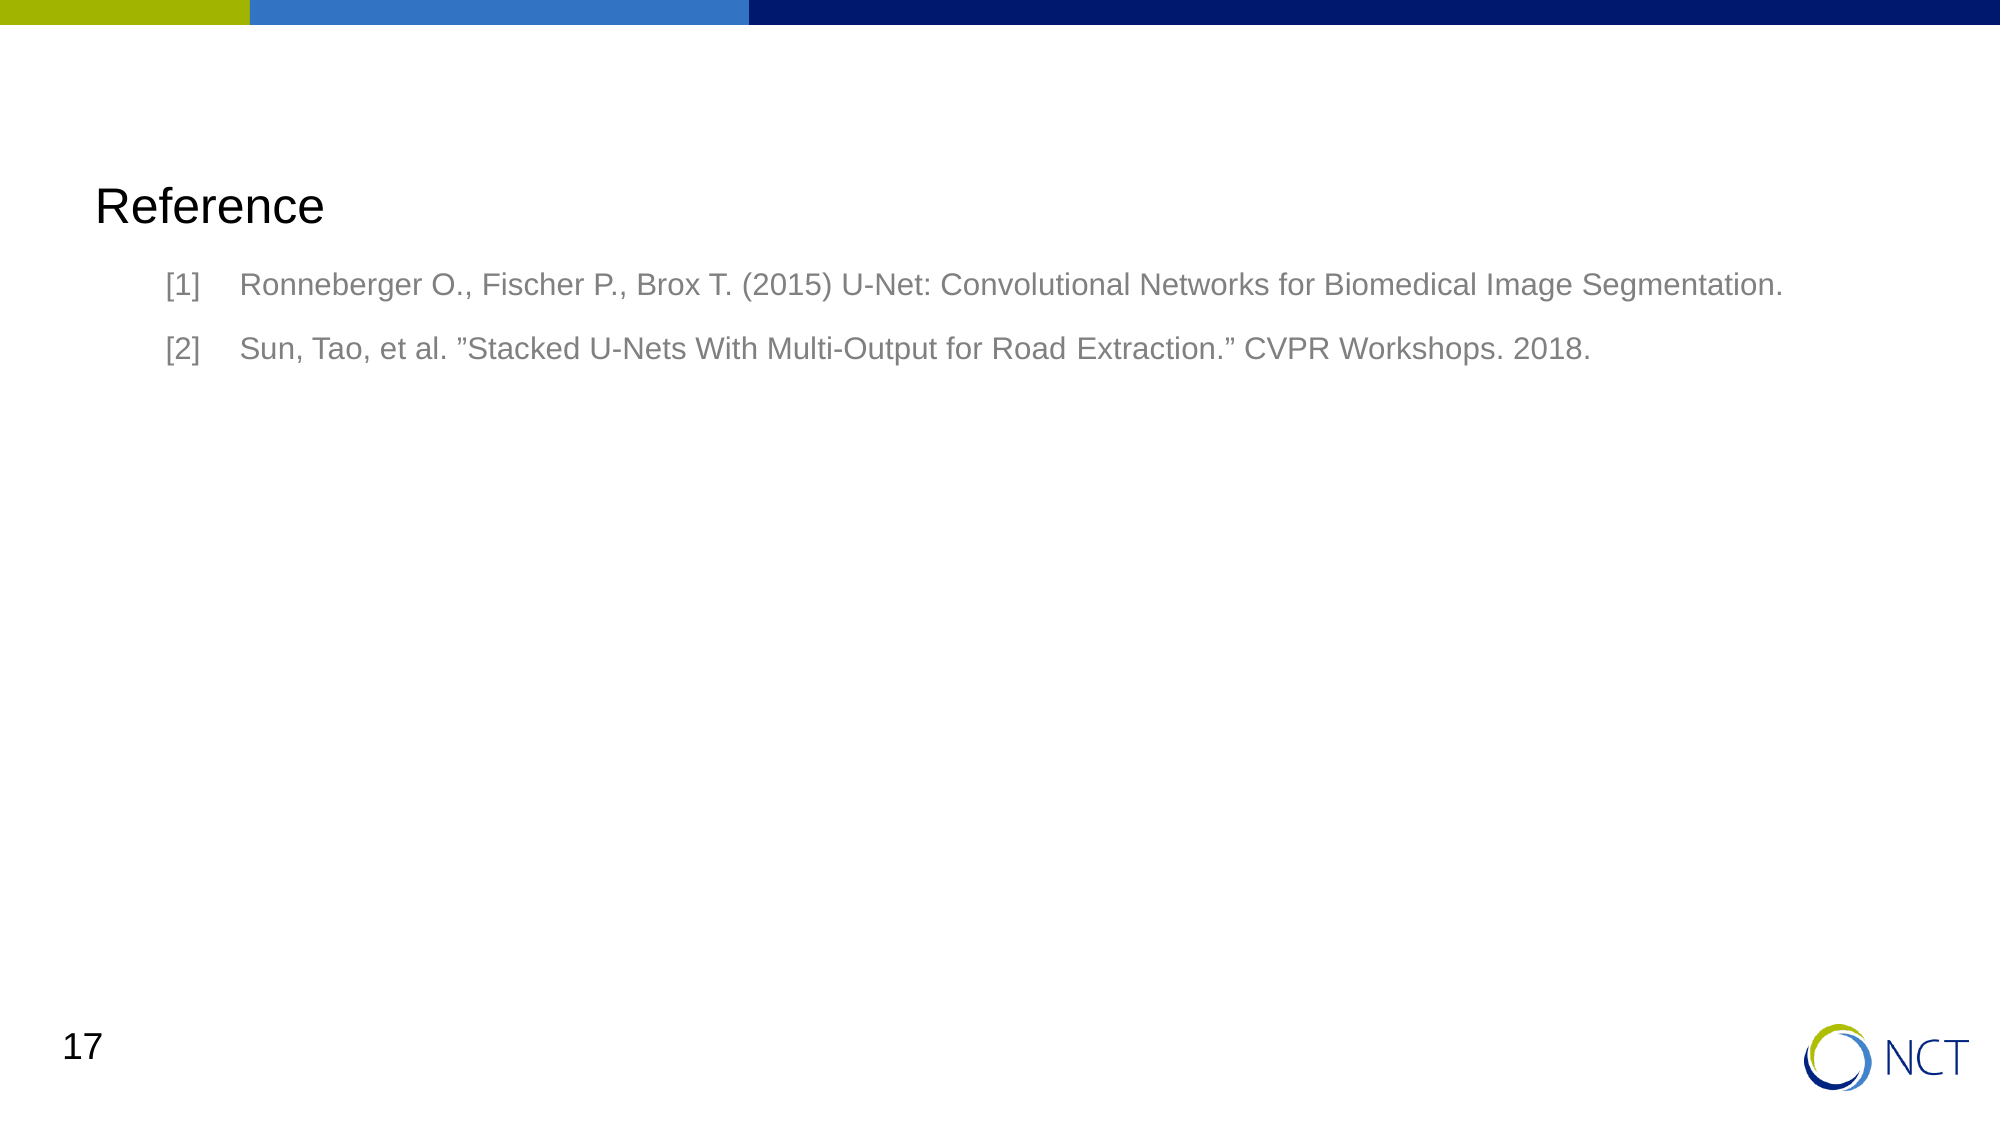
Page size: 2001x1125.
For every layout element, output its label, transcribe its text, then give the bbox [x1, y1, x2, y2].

picture [1804, 1024, 1969, 1091]
list [1] Ronneberger O., Fischer P., Brox T. (2015) U-Net: Convolutional Networks for Biomedical Image Segmentation. [2] Sun, Tao, et al. ”Stacked U-Nets With Multi-Output for Road Extraction.” CVPR Workshops. 2018. [94, 267, 1886, 421]
title Reference [94, 112, 1886, 267]
